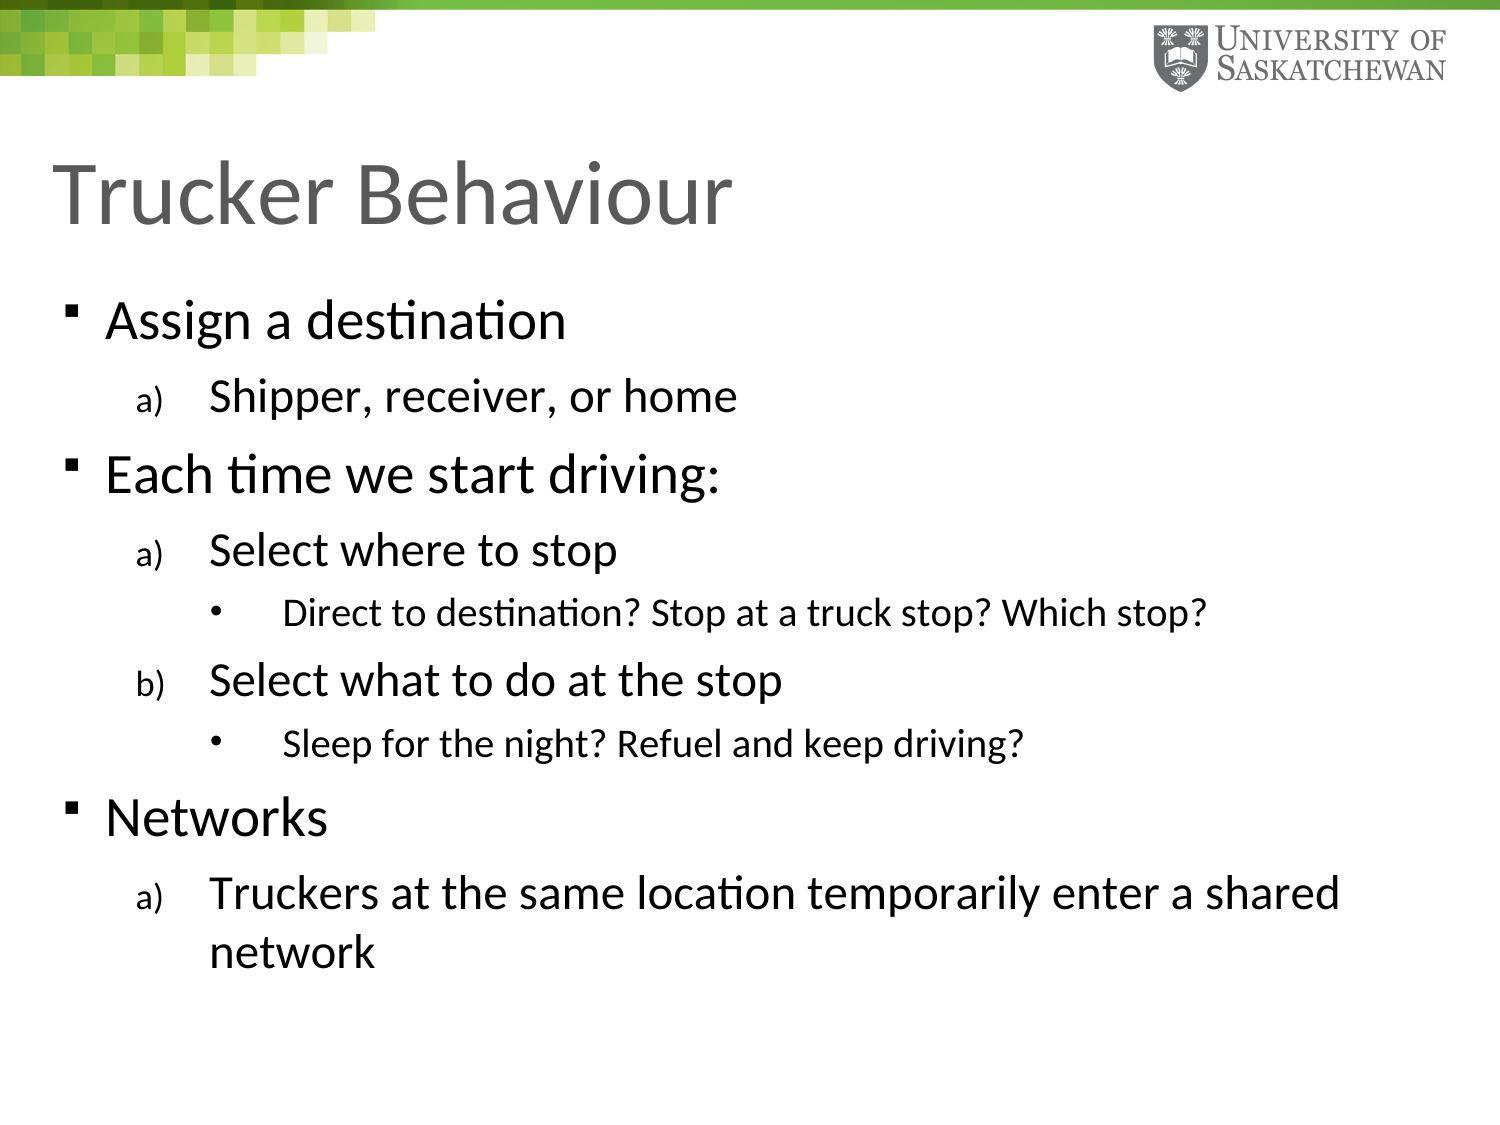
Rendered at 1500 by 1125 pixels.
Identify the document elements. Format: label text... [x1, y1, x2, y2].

list Assign a destination Shipper, receiver, or home Each time we start driving: Select where to stop Direct to destination? Stop at a truck stop? Which stop? Select what to do at the stop Sleep for the night? Refuel and keep driving? Networks Truckers at the same location temporarily enter a shared network [47, 274, 1450, 988]
picture [0, 0, 1500, 397]
title Trucker Behaviour [37, 124, 1441, 251]
